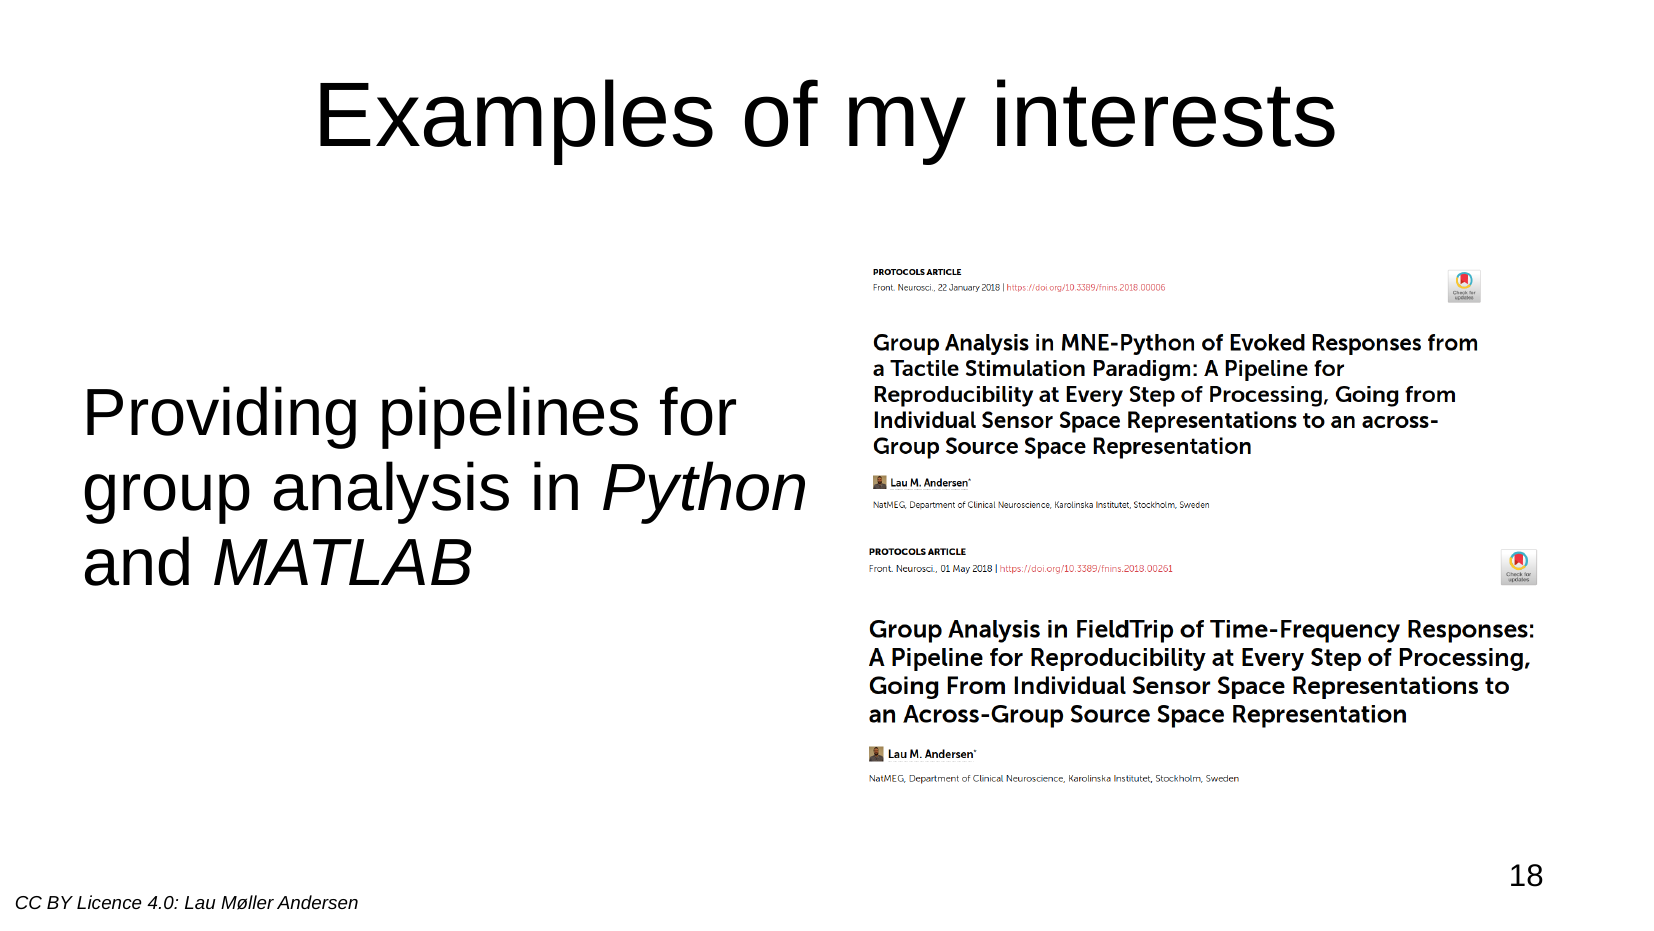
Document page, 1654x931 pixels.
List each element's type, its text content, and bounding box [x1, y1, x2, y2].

text_box <nummer> [1494, 850, 1654, 921]
picture [866, 258, 1492, 517]
list Providing pipelines for group analysis in Python and MATLAB [82, 217, 809, 758]
text_box CC BY Licence 4.0: Lau Møller Andersen [0, 885, 387, 921]
title Examples of my interests [82, 37, 1571, 193]
picture [863, 540, 1553, 798]
